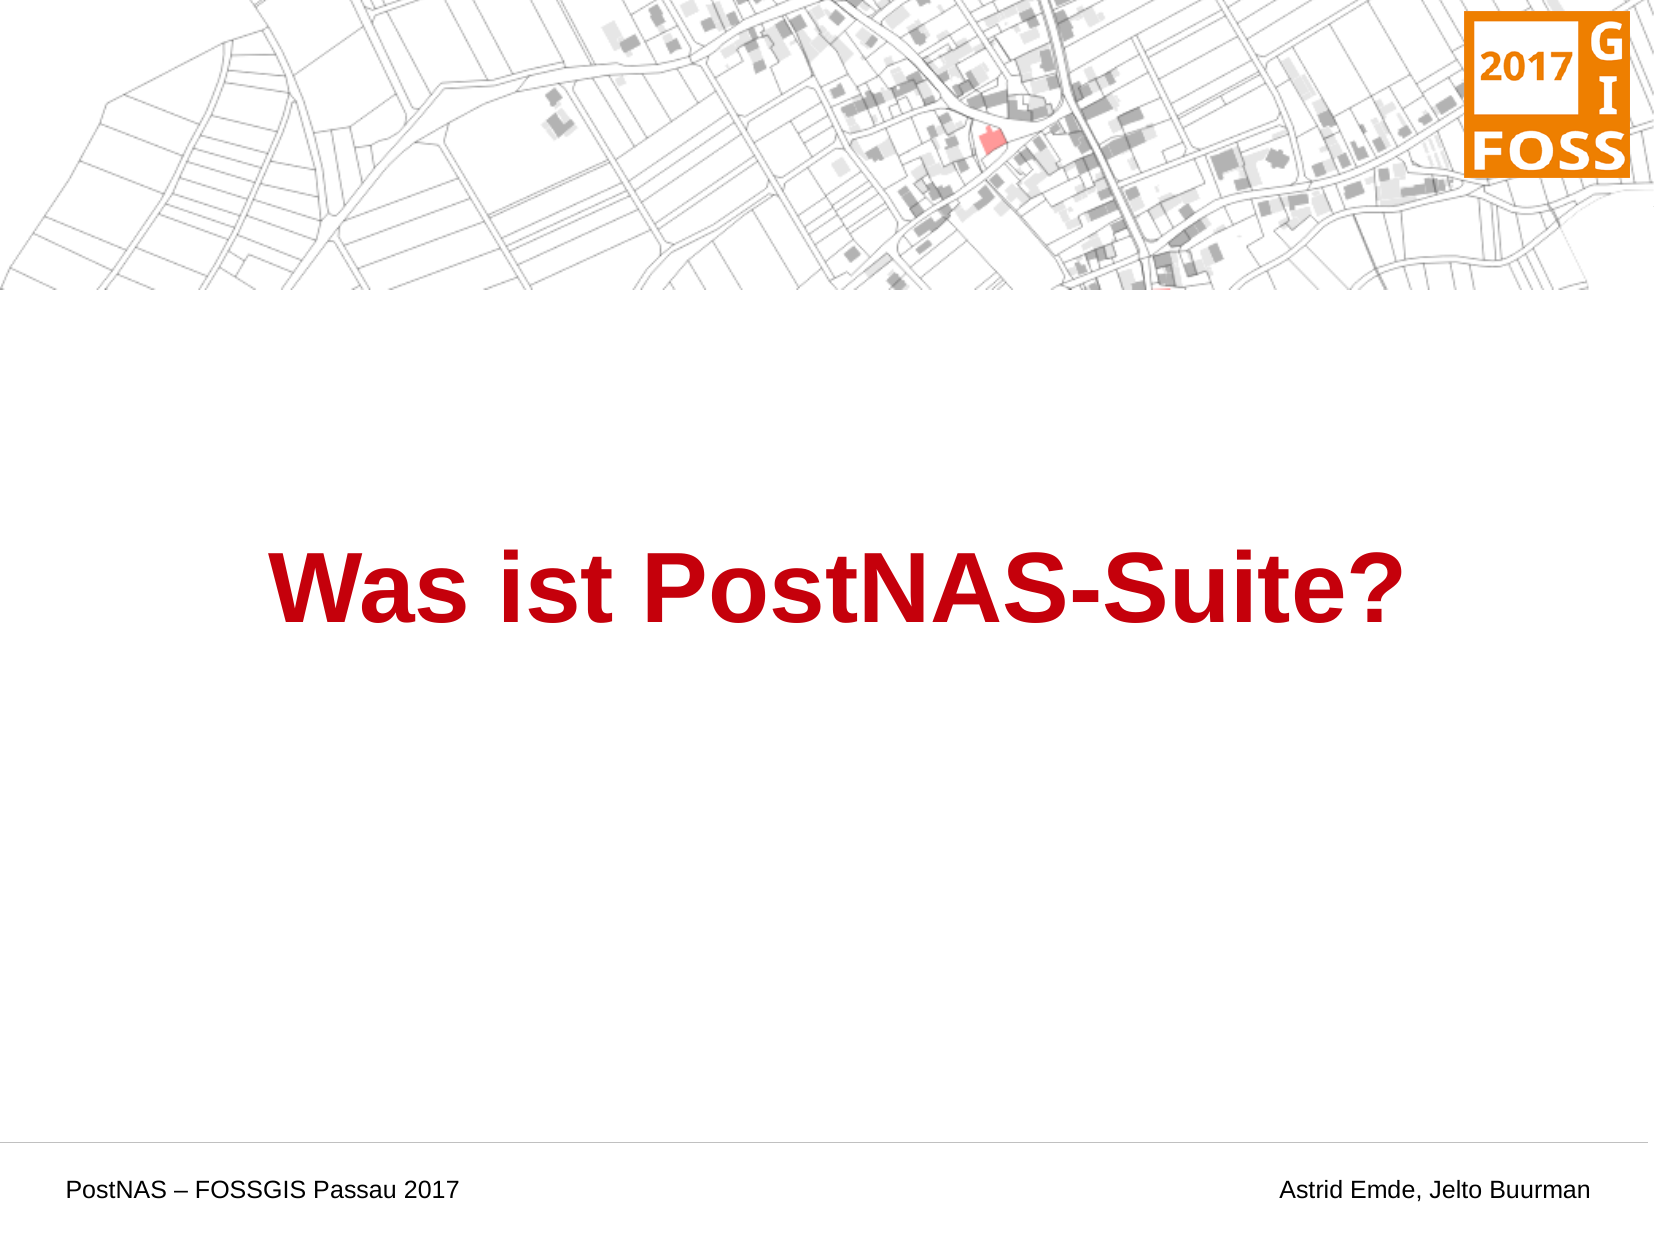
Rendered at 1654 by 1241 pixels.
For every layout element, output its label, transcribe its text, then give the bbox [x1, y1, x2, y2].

picture [1464, 11, 1630, 178]
title Was ist PostNAS-Suite? [94, 531, 1583, 645]
